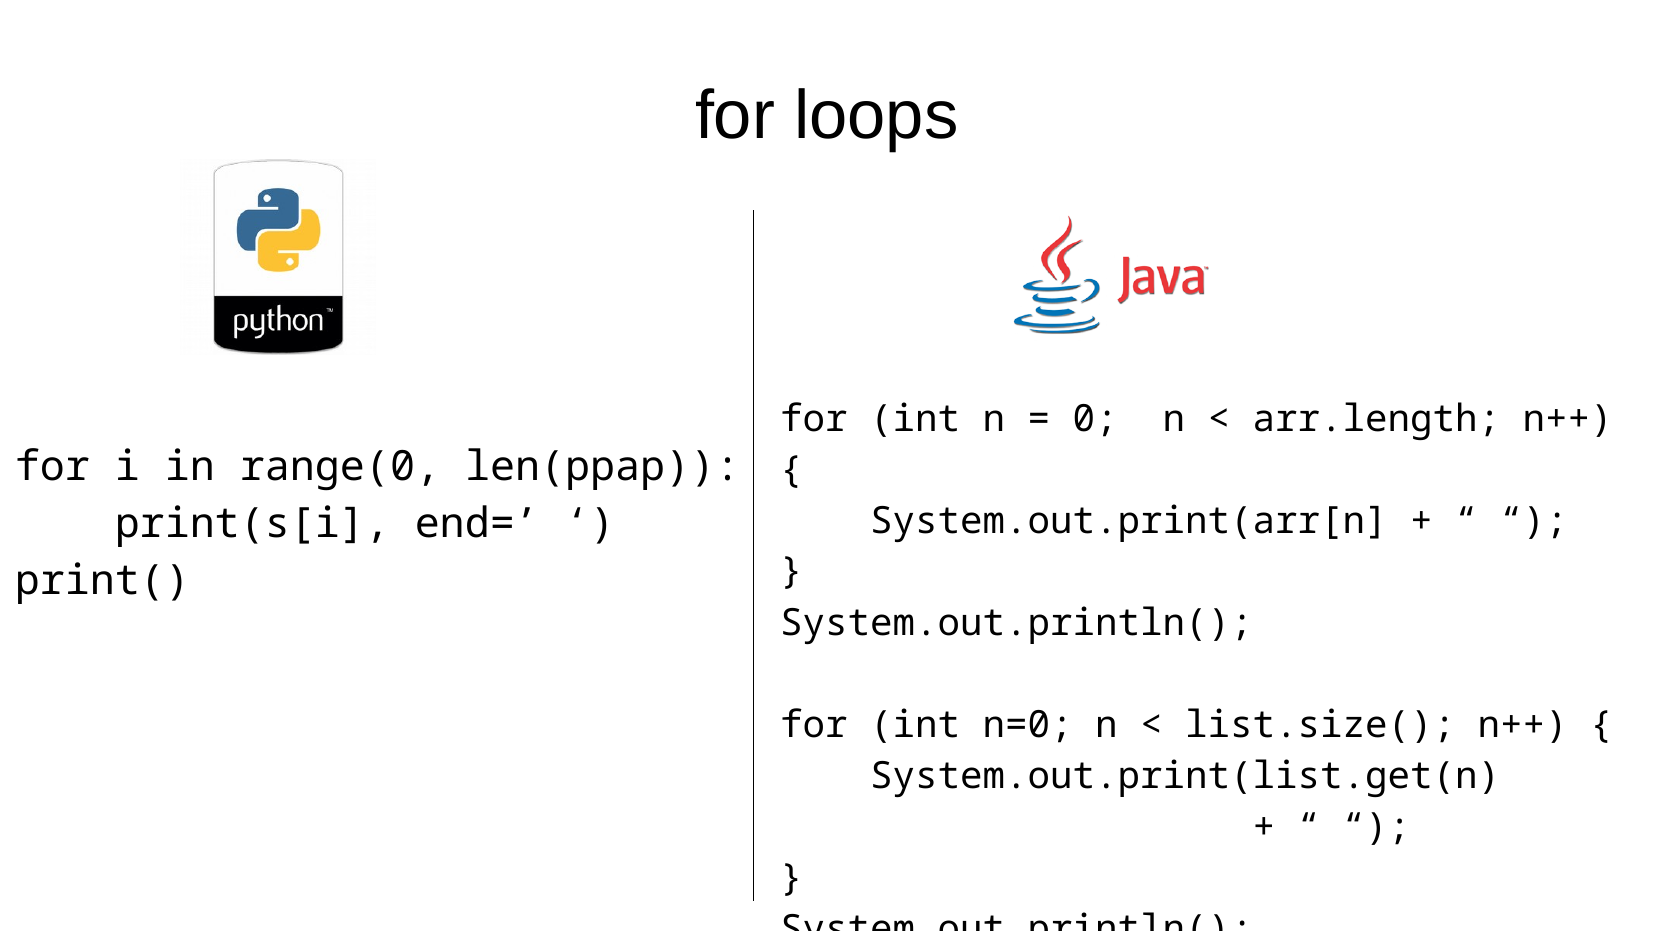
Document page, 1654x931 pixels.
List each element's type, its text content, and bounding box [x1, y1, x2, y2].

title for loops [82, 37, 1571, 193]
text_box for i in range(0, len(ppap)): print(s[i], end=’ ‘) print() [754, 428, 765, 686]
text_box for i in range(0, len(ppap)): print(s[i], end=’ ‘) print() [0, 428, 753, 686]
picture [1005, 204, 1216, 346]
text_box for (int n = 0; n < arr.length; n++) { System.out.print(arr[n] + “ “); } System.out.println(); for (int n=0; n < list.size(); n++) { System.out.print(list.get(n) + “ “); } System.out.println(); [765, 383, 1654, 909]
picture [180, 159, 376, 356]
